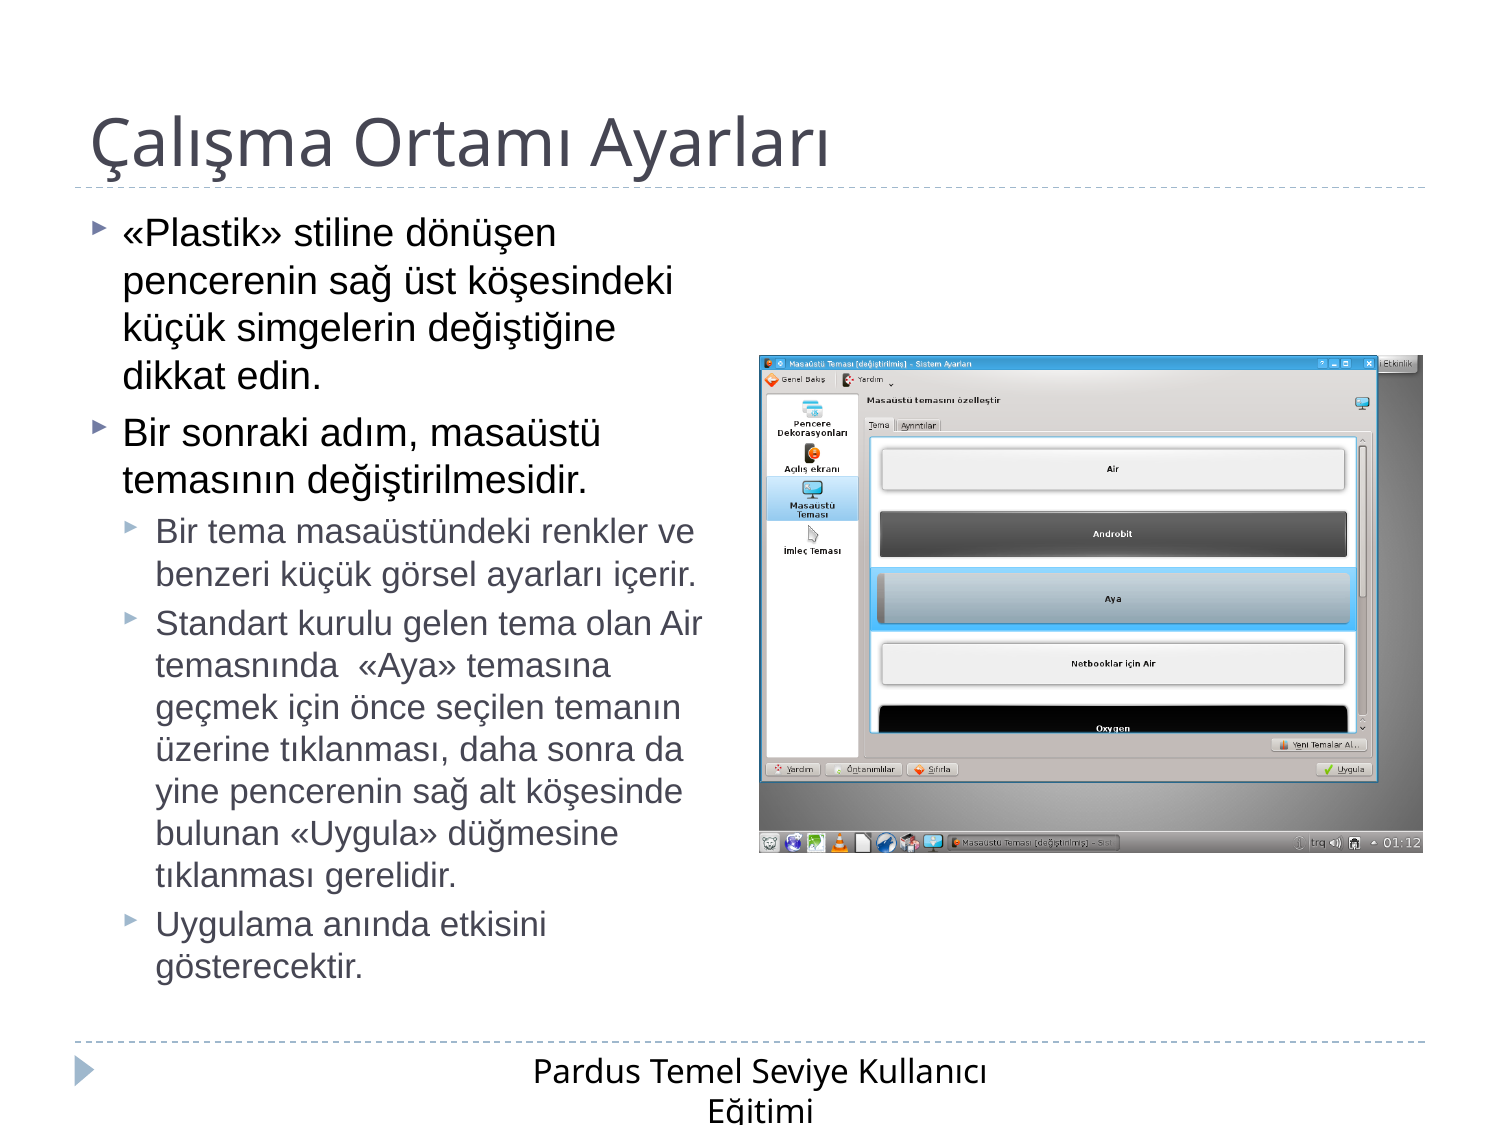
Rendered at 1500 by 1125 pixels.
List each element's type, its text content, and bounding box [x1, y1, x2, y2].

picture [759, 355, 1423, 853]
title Çalışma Ortamı Ayarları [75, 37, 1425, 188]
list «Plastik» stiline dönüşen pencerenin sağ üst köşesindeki küçük simgelerin değiştiğine dikkat edin. Bir sonraki adım, masaüstü temasının değiştirilmesidir. Bir tema masaüstündeki renkler ve benzeri küçük görsel ayarları içerir. Standart kurulu gelen tema olan Air temasnında «Aya» temasına geçmek için önce seçilen temanın üzerine tıklanması, daha sonra da yine pencerenin sağ alt köşesinde bulunan «Uygula» düğmesine tıklanması gerelidir. Uygulama anında etkisini gösterecektir. [75, 200, 738, 1010]
